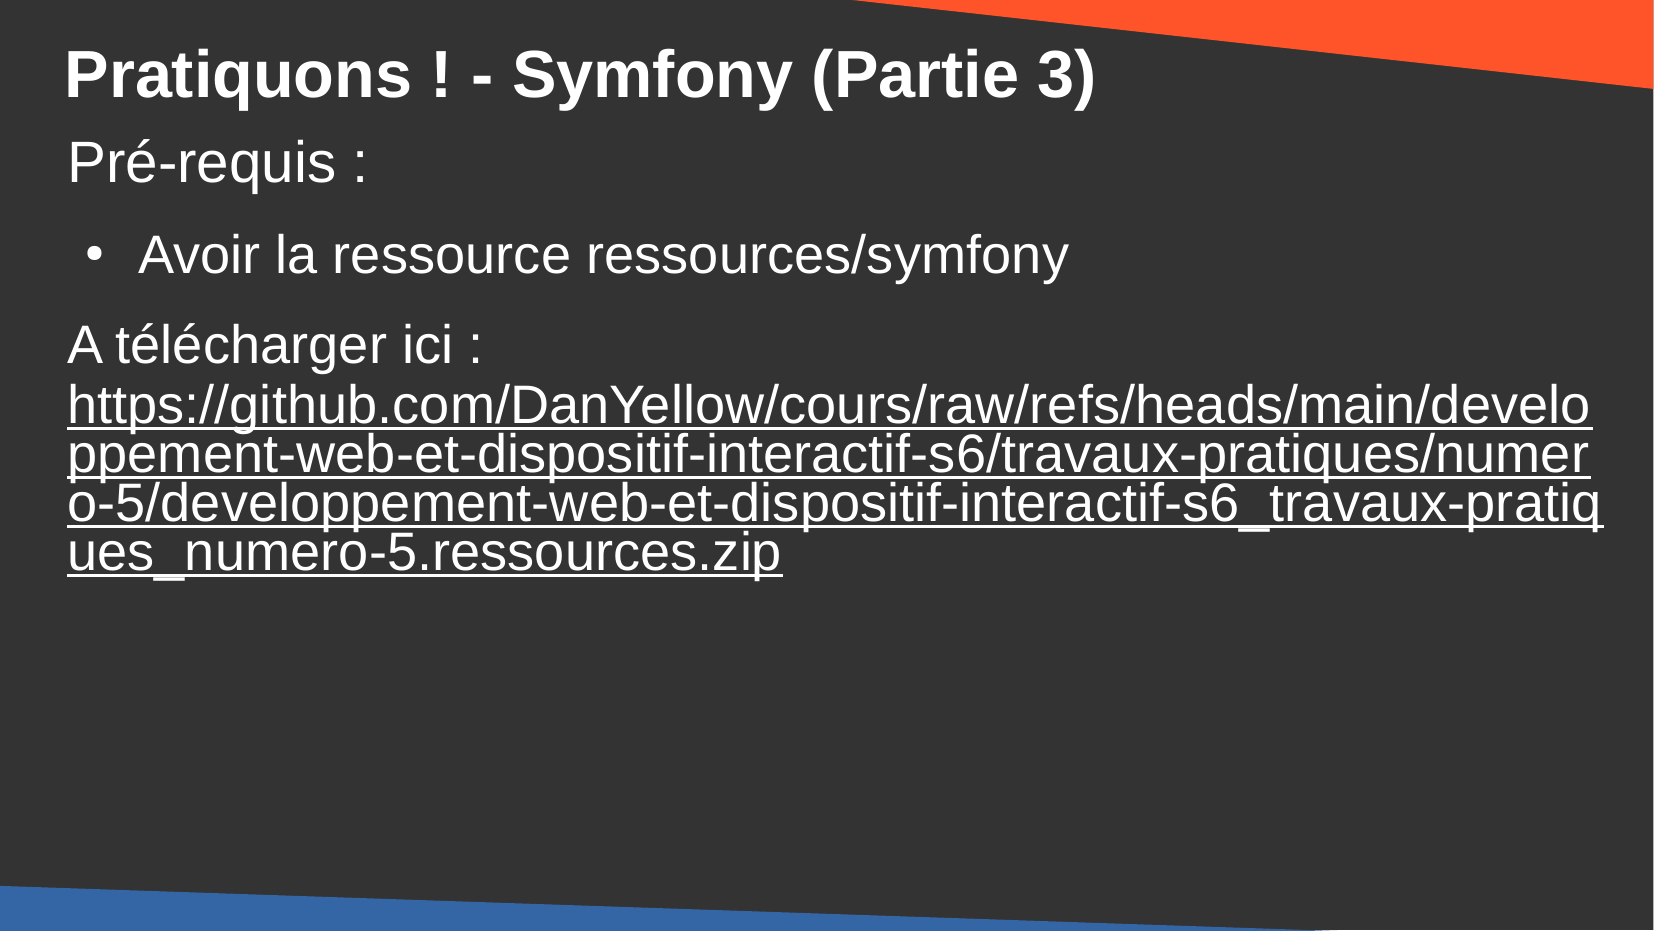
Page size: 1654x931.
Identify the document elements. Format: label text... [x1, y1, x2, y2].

title Pratiquons ! - Symfony (Partie 3) [64, 37, 1553, 114]
text_box [0, 885, 1337, 931]
list Pré-requis : Avoir la ressource ressources/symfony A télécharger ici : https://github.com/DanYellow/cours/raw/refs/heads/main/developpement-web-et-dispositif-interactif-s6/travaux-pratiques/numero-5/developpement-web-et-dispositif-interactif-s6_travaux-pratiques_numero-5.ressources.zip [67, 129, 1607, 715]
text_box [852, 0, 1654, 89]
